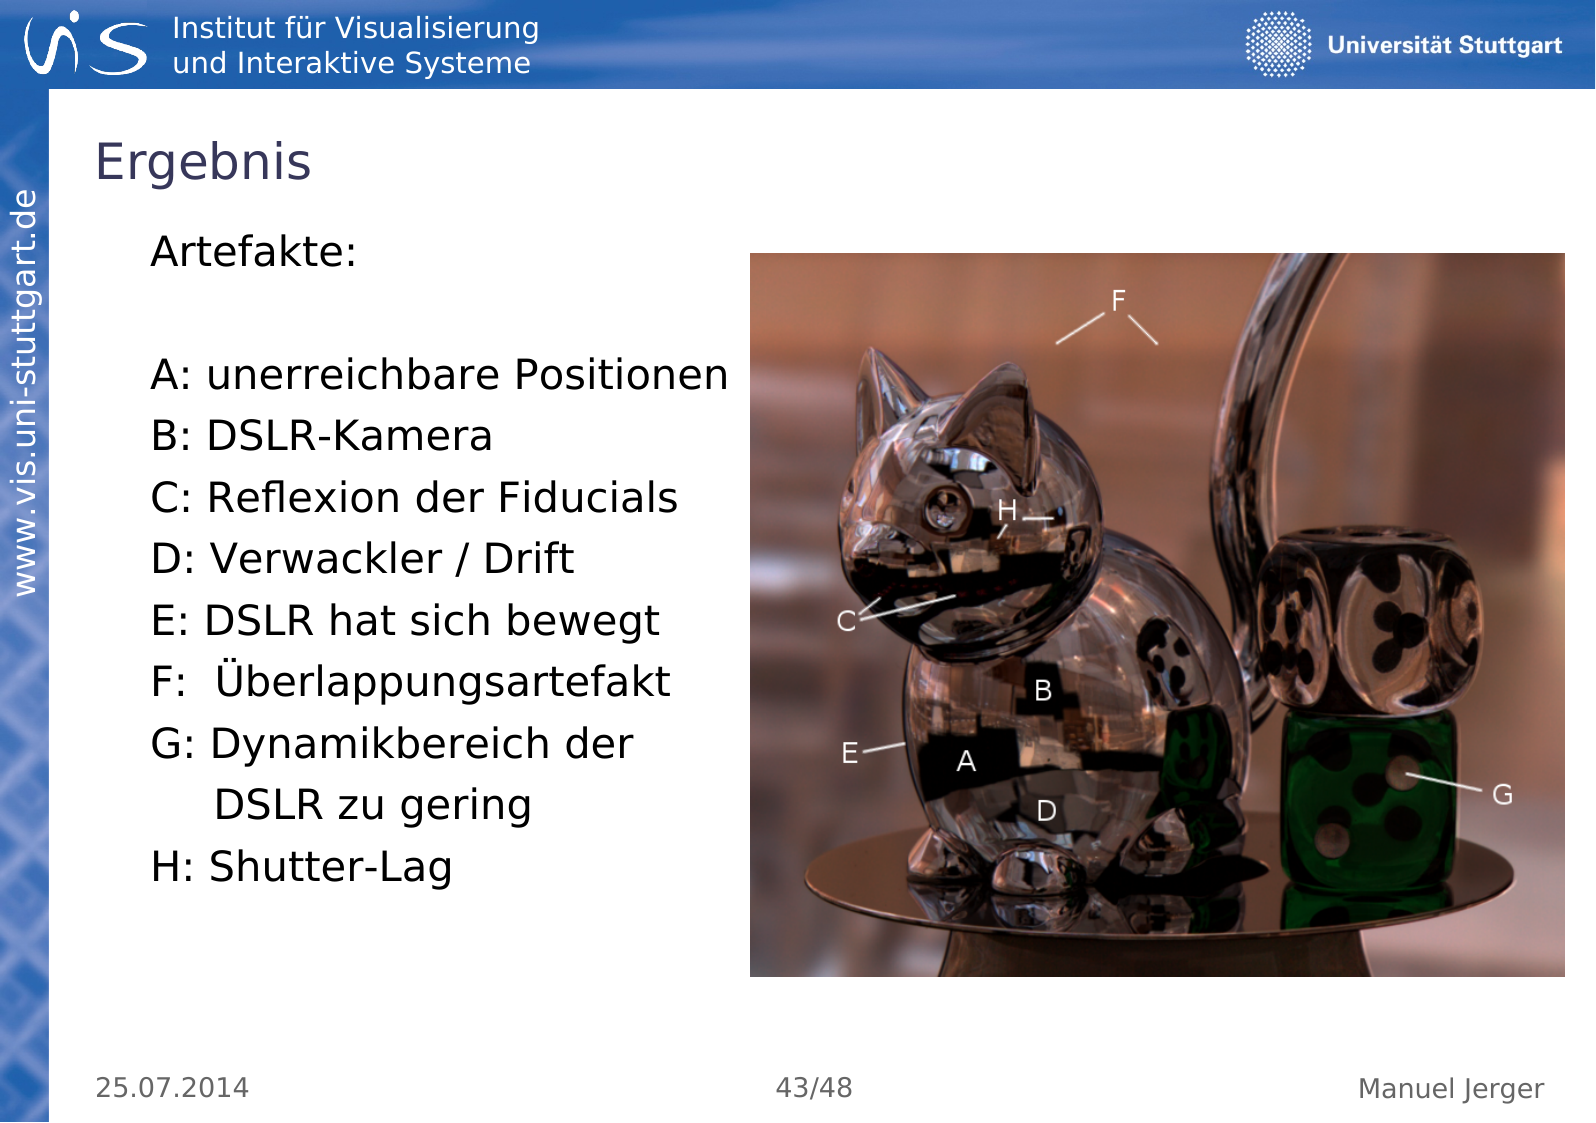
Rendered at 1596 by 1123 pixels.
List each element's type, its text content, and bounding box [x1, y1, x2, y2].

picture [0, 0, 49, 1122]
list Artefakte: A: unerreichbare Positionen B: DSLR-Kamera C: Reflexion der Fiducials D: Verwackler / Drift E: DSLR hat sich bewegt F: Überlappungsartefakt G: Dynamikbereich der DSLR zu gering H: Shutter-Lag [94, 224, 1548, 1052]
picture [24, 0, 1596, 89]
title Ergebnis [94, 117, 1534, 201]
picture [750, 253, 1565, 977]
